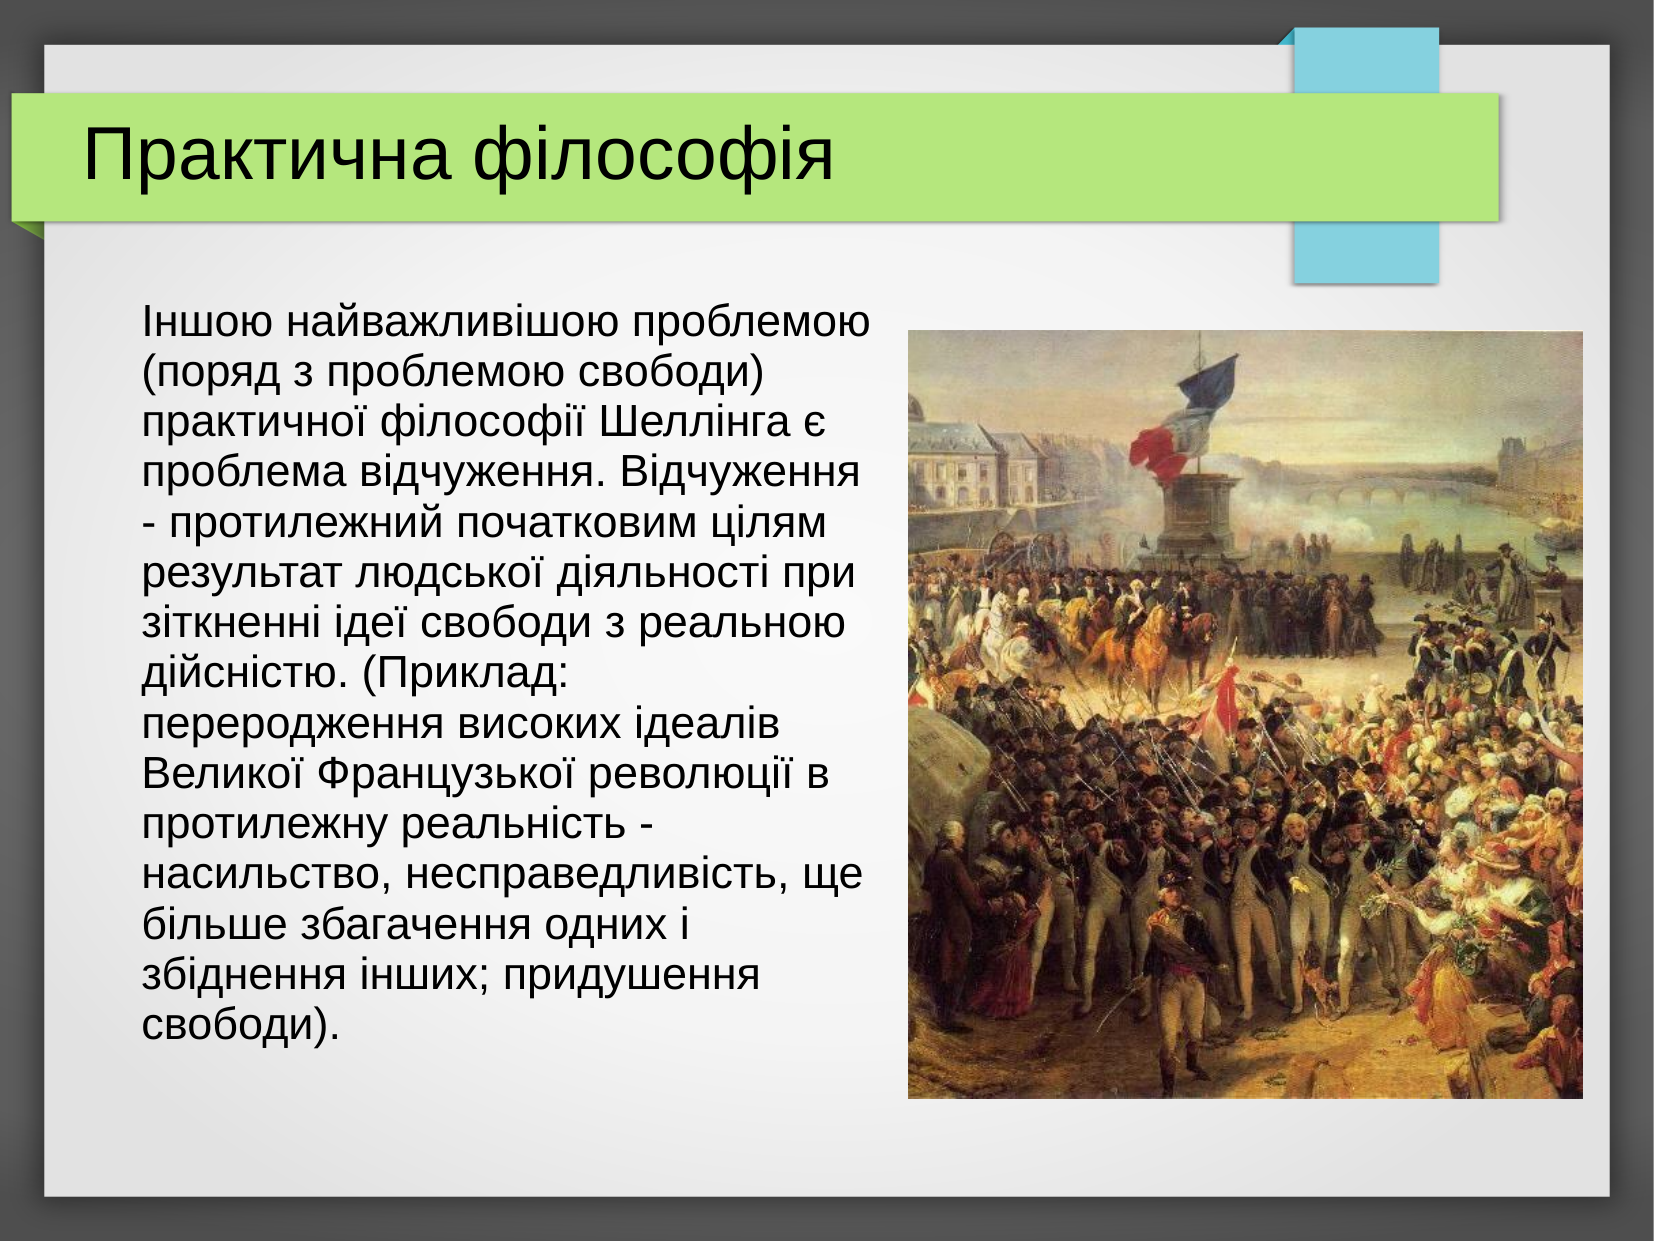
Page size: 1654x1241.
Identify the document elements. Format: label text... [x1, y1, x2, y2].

list Іншою найважливішою проблемою (поряд з проблемою свободи) практичної філософії Шеллінга є проблема відчуження. Відчуження - протилежний початковим цілям результат людської діяльності при зіткненні ідеї свободи з реальною дійсністю. (Приклад: переродження високих ідеалів Великої Французької революції в протилежну реальність - насильство, несправедливість, ще більше збагачення одних і збіднення інших; придушення свободи). [82, 295, 875, 1111]
picture [0, 0, 1654, 1241]
title Практична філософія [82, 94, 1264, 213]
